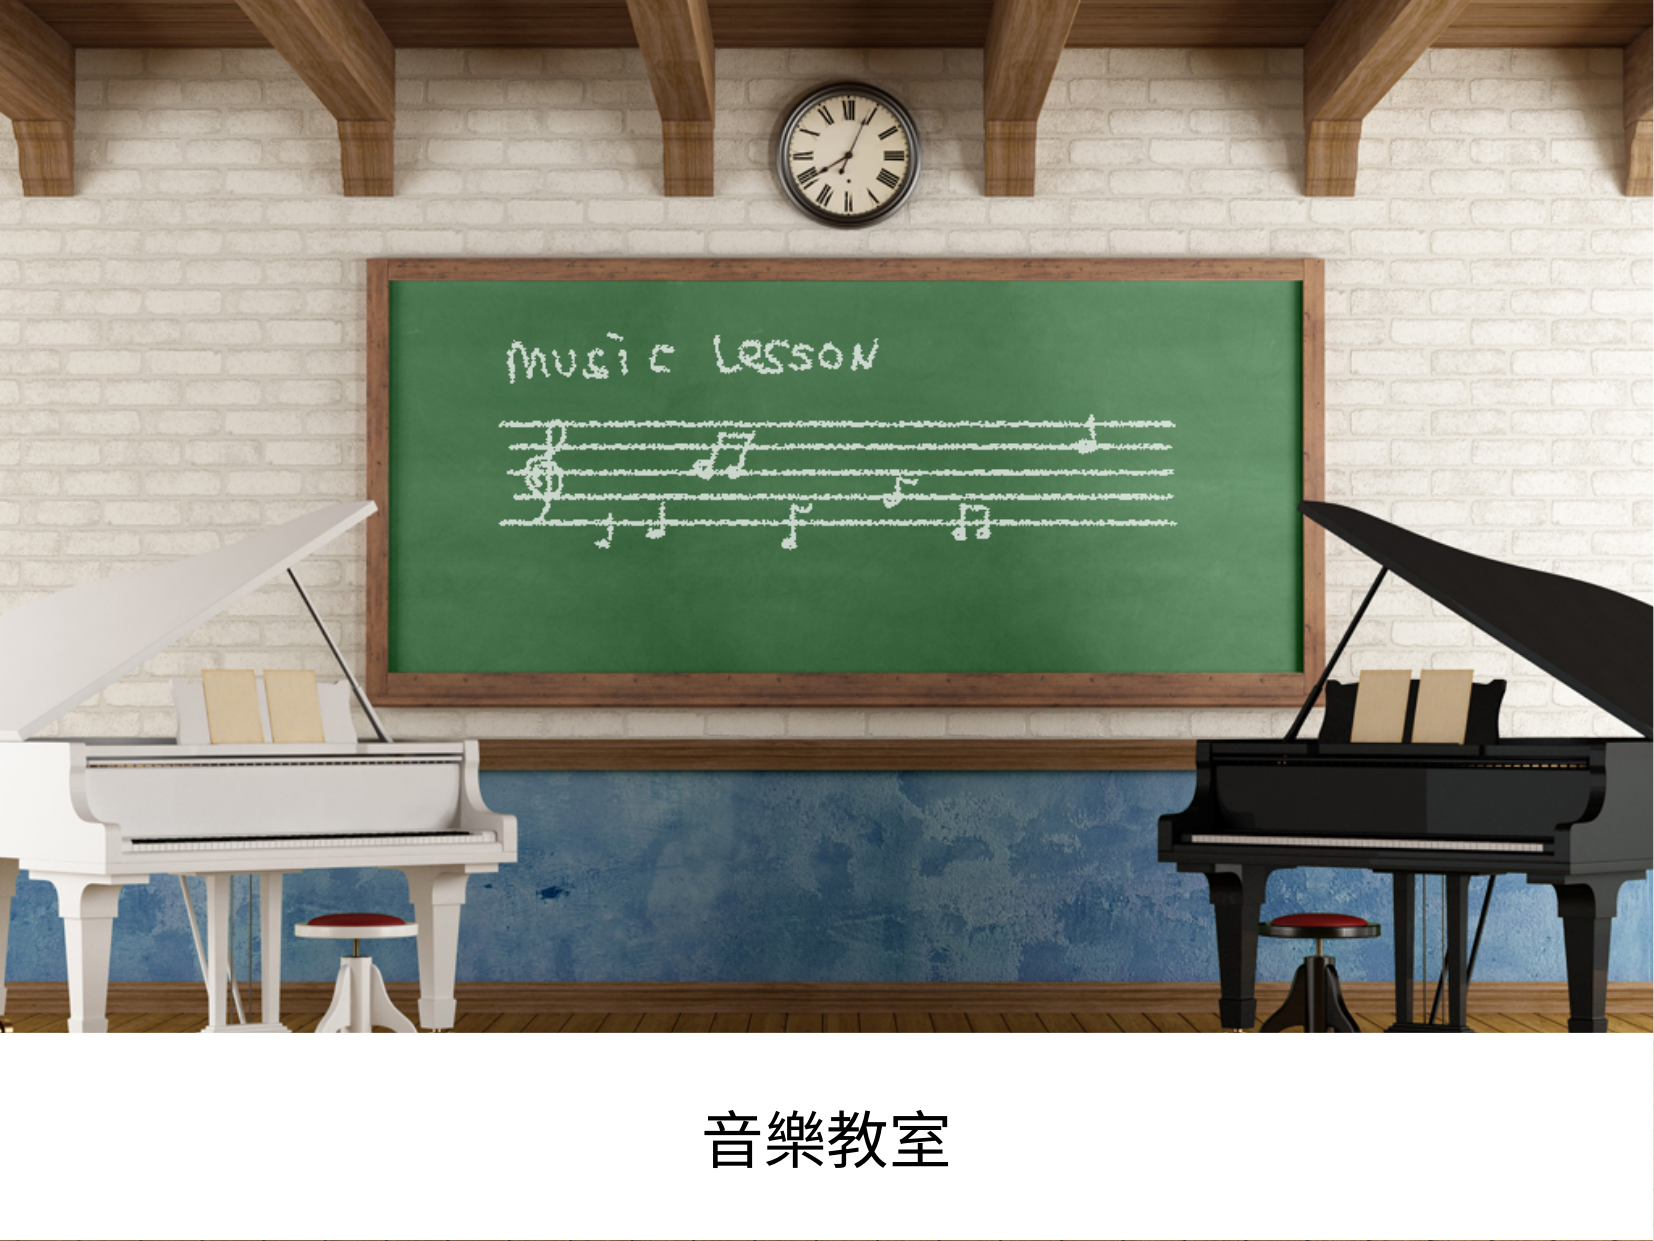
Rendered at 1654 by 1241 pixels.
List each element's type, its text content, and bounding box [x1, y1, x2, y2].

title 音樂教室 [0, 1032, 1654, 1241]
picture [0, 0, 1654, 1032]
